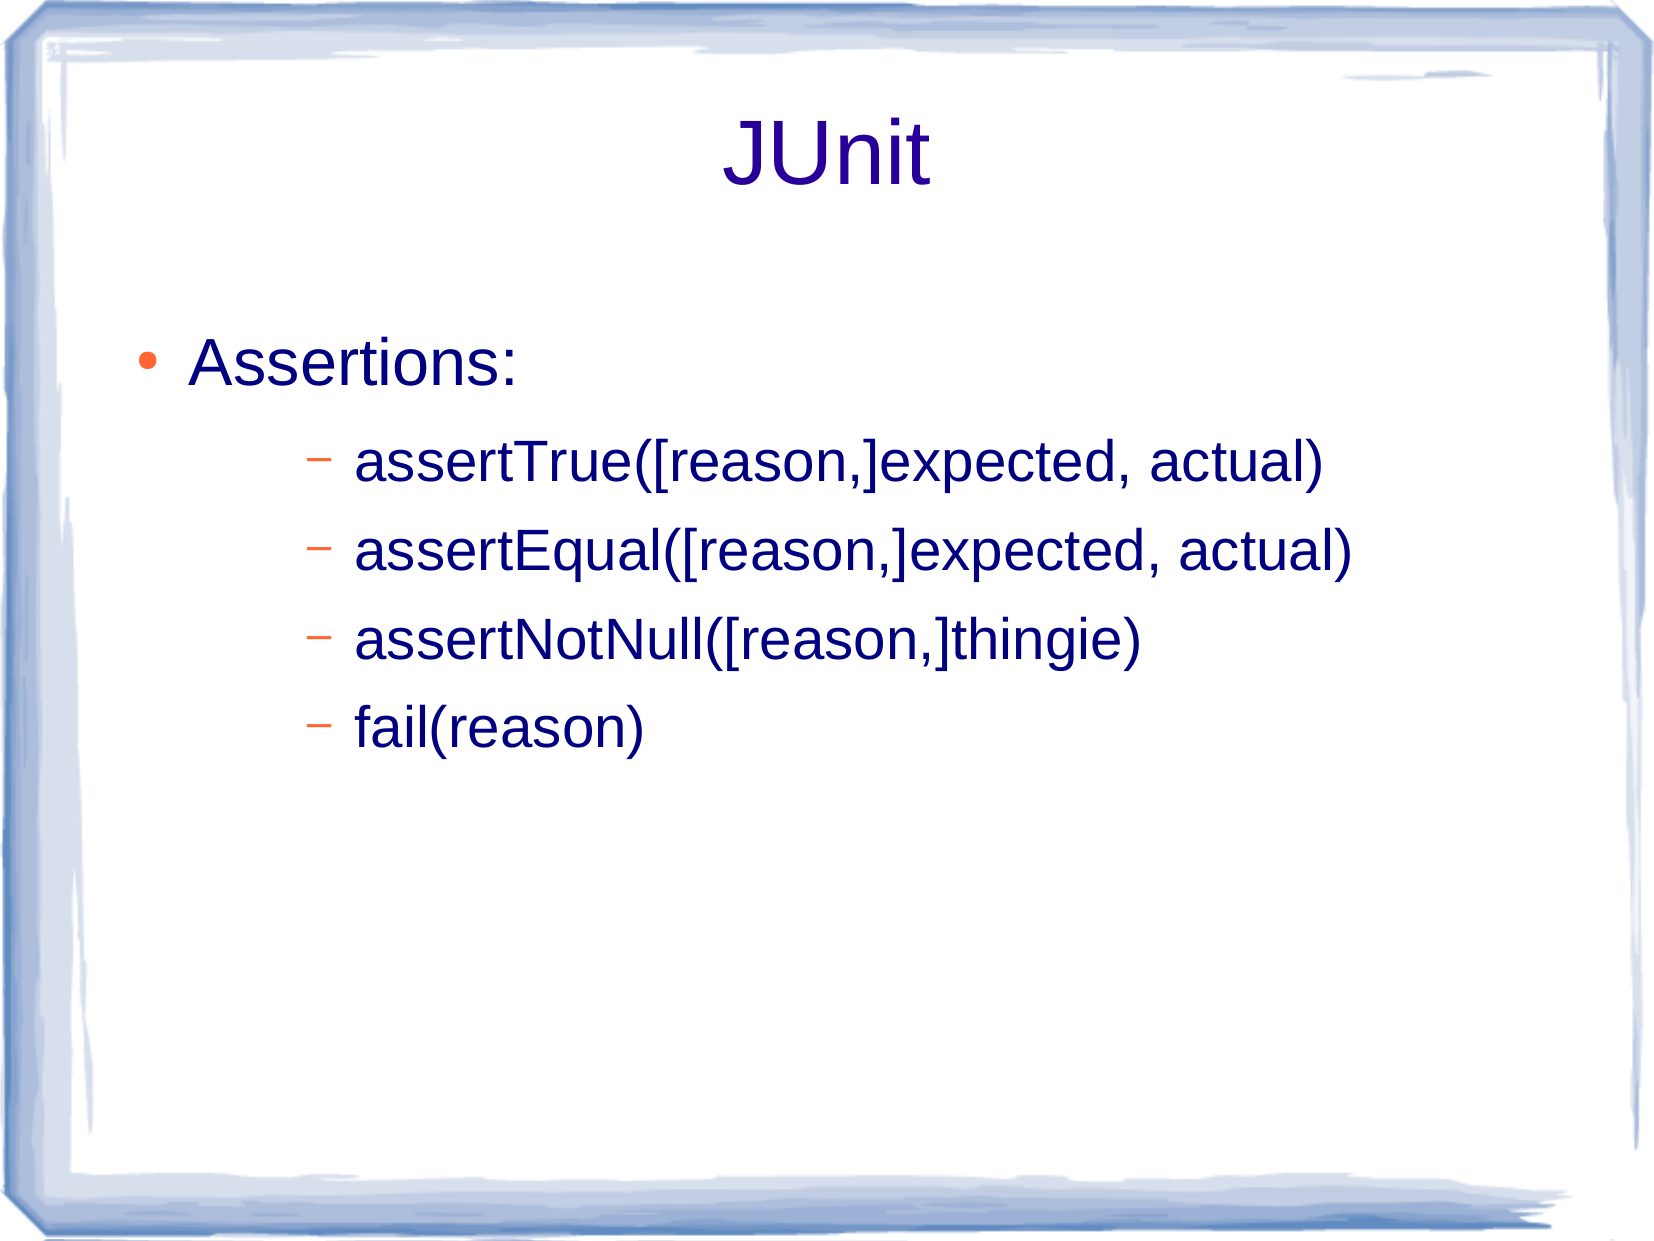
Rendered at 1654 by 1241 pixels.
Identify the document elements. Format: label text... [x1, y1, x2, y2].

list Assertions: assertTrue([reason,]expected, actual) assertEqual([reason,]expected, actual) assertNotNull([reason,]thingie) fail(reason) [118, 324, 1571, 1129]
picture [0, 0, 1654, 1241]
title JUnit [82, 56, 1571, 250]
